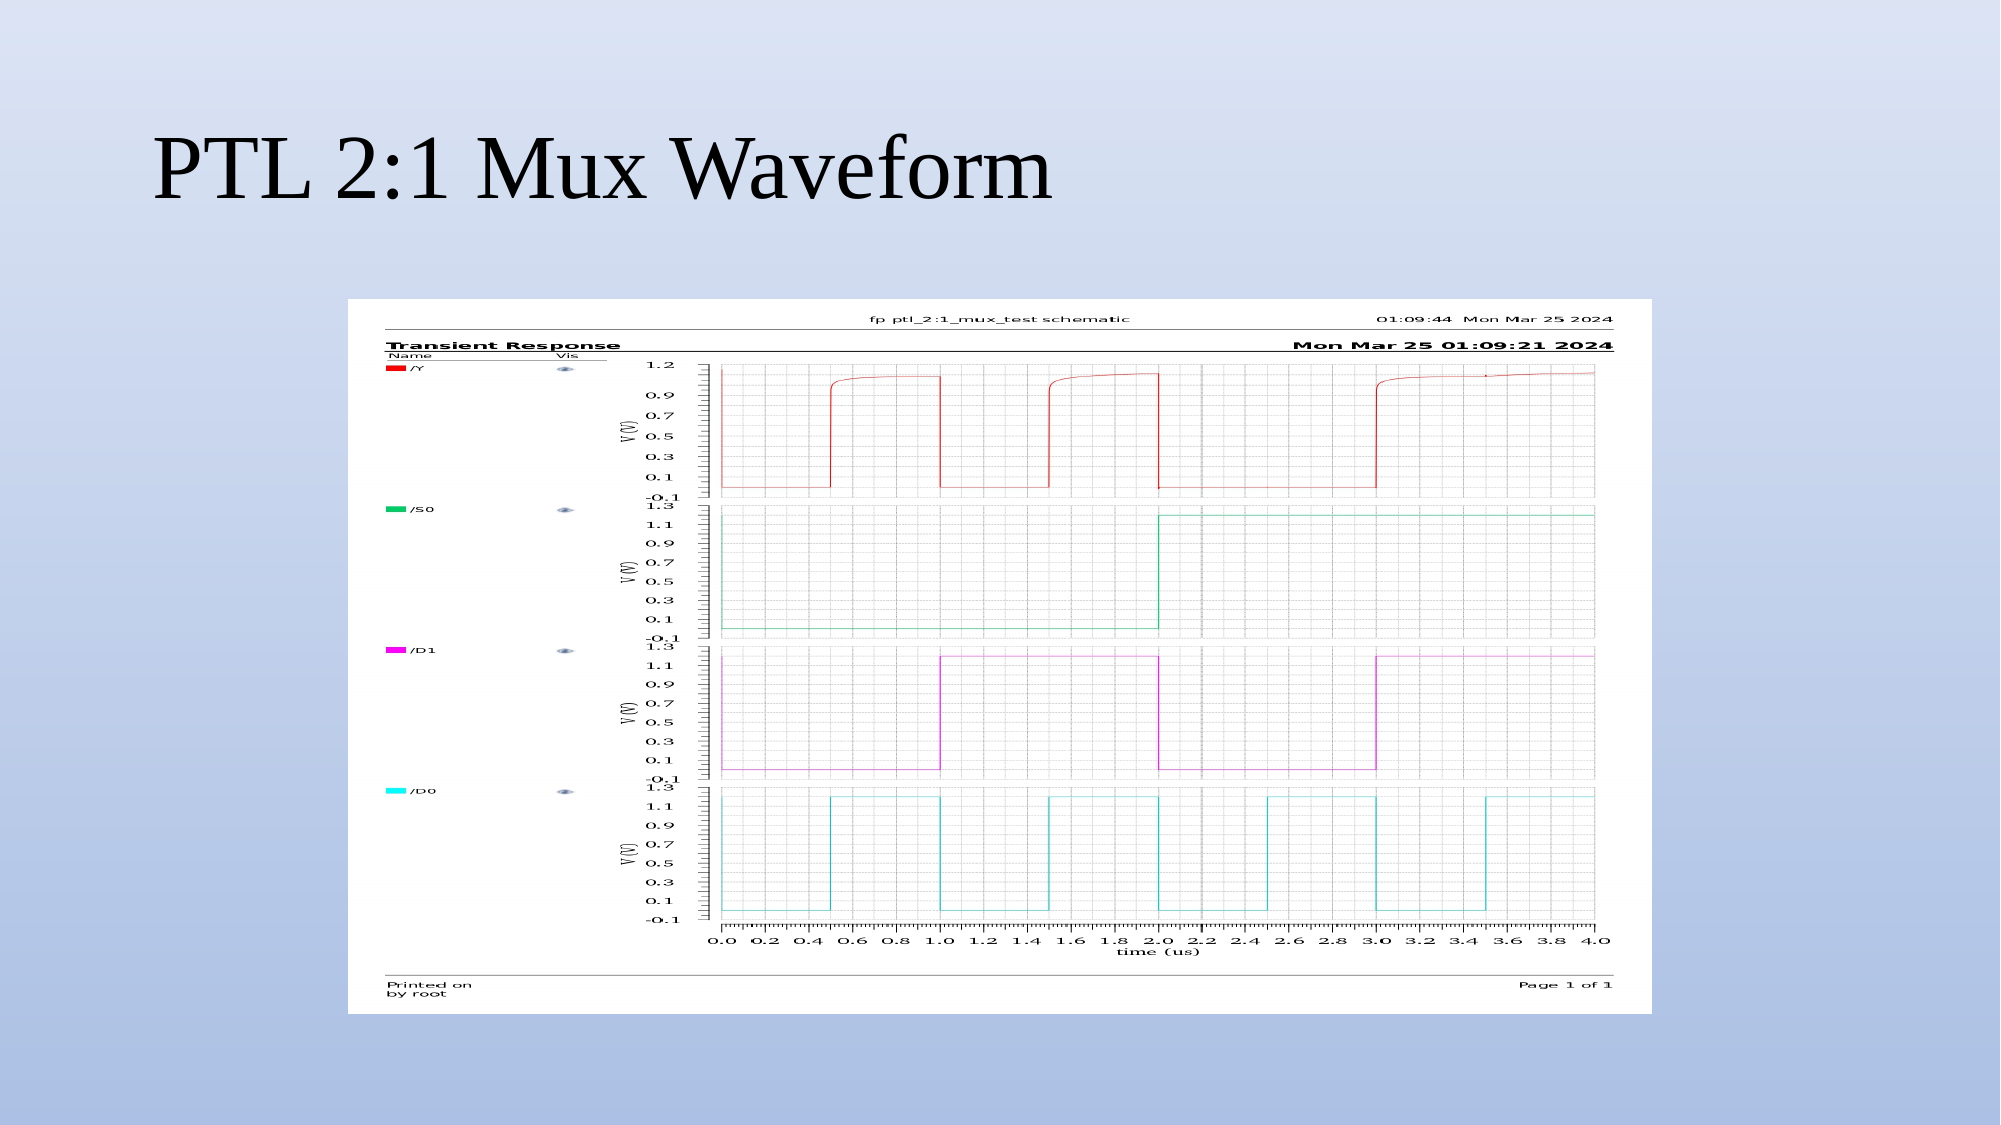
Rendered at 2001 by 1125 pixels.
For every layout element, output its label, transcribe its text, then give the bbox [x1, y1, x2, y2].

title PTL 2:1 Mux Waveform [137, 59, 1863, 278]
picture [348, 299, 1652, 1014]
